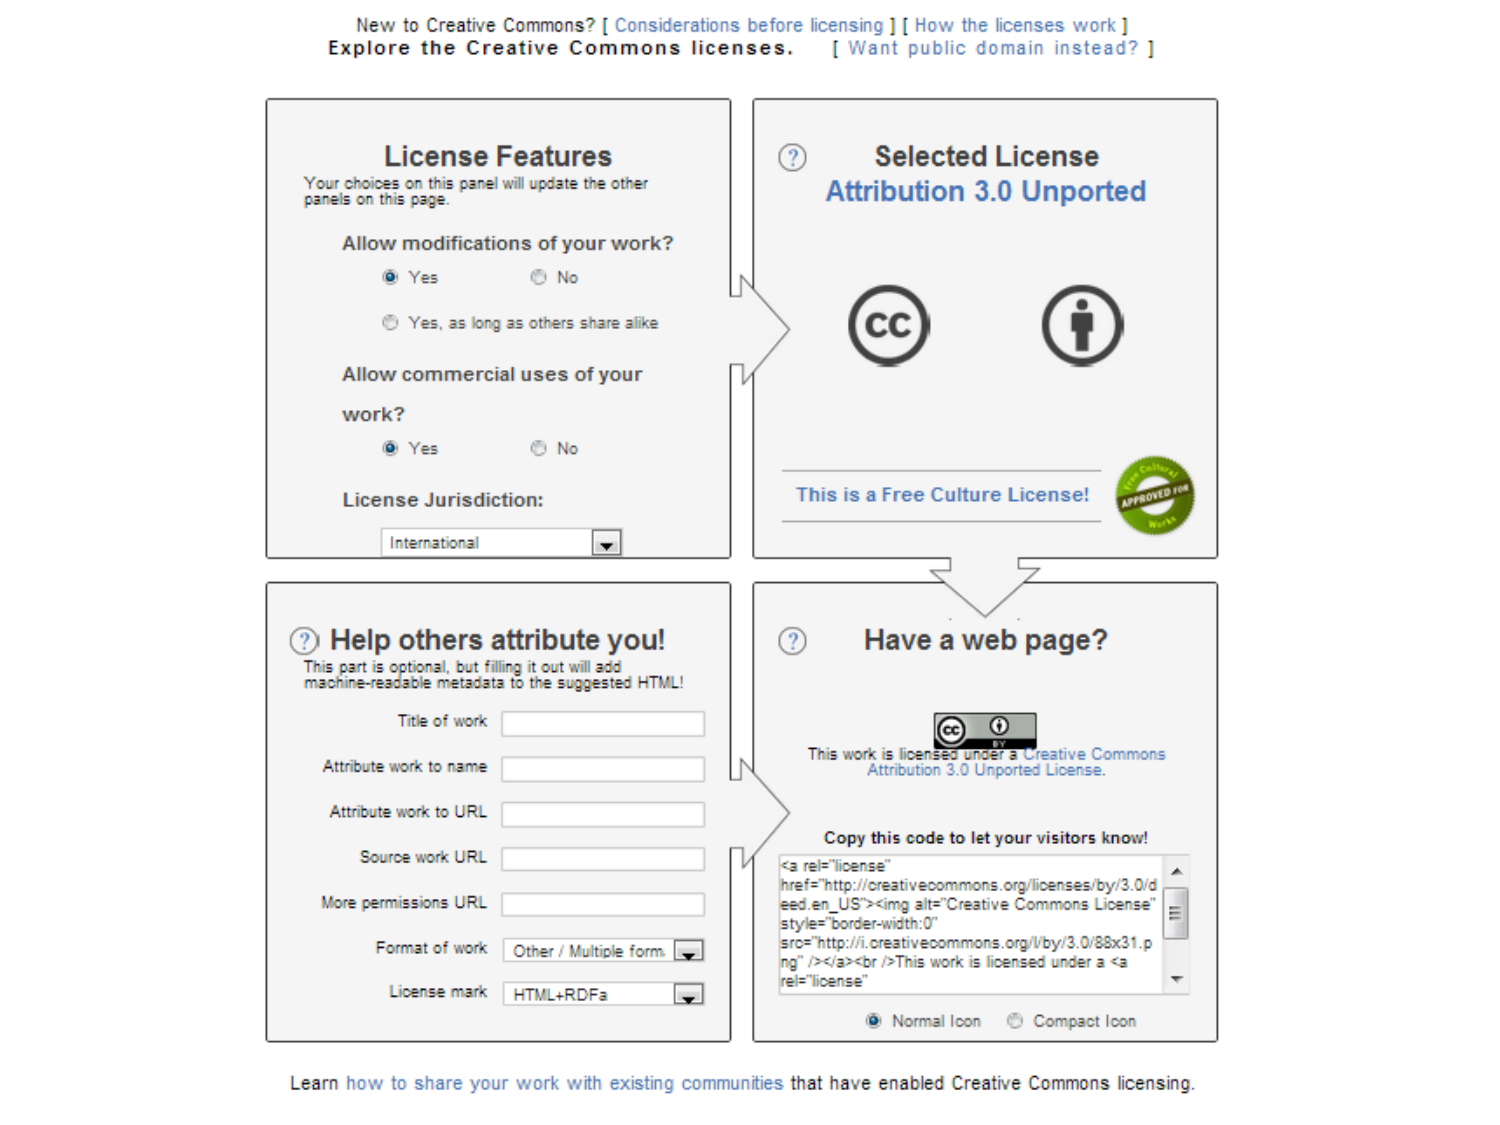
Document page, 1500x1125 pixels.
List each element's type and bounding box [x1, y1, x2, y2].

picture [224, 0, 1264, 1111]
